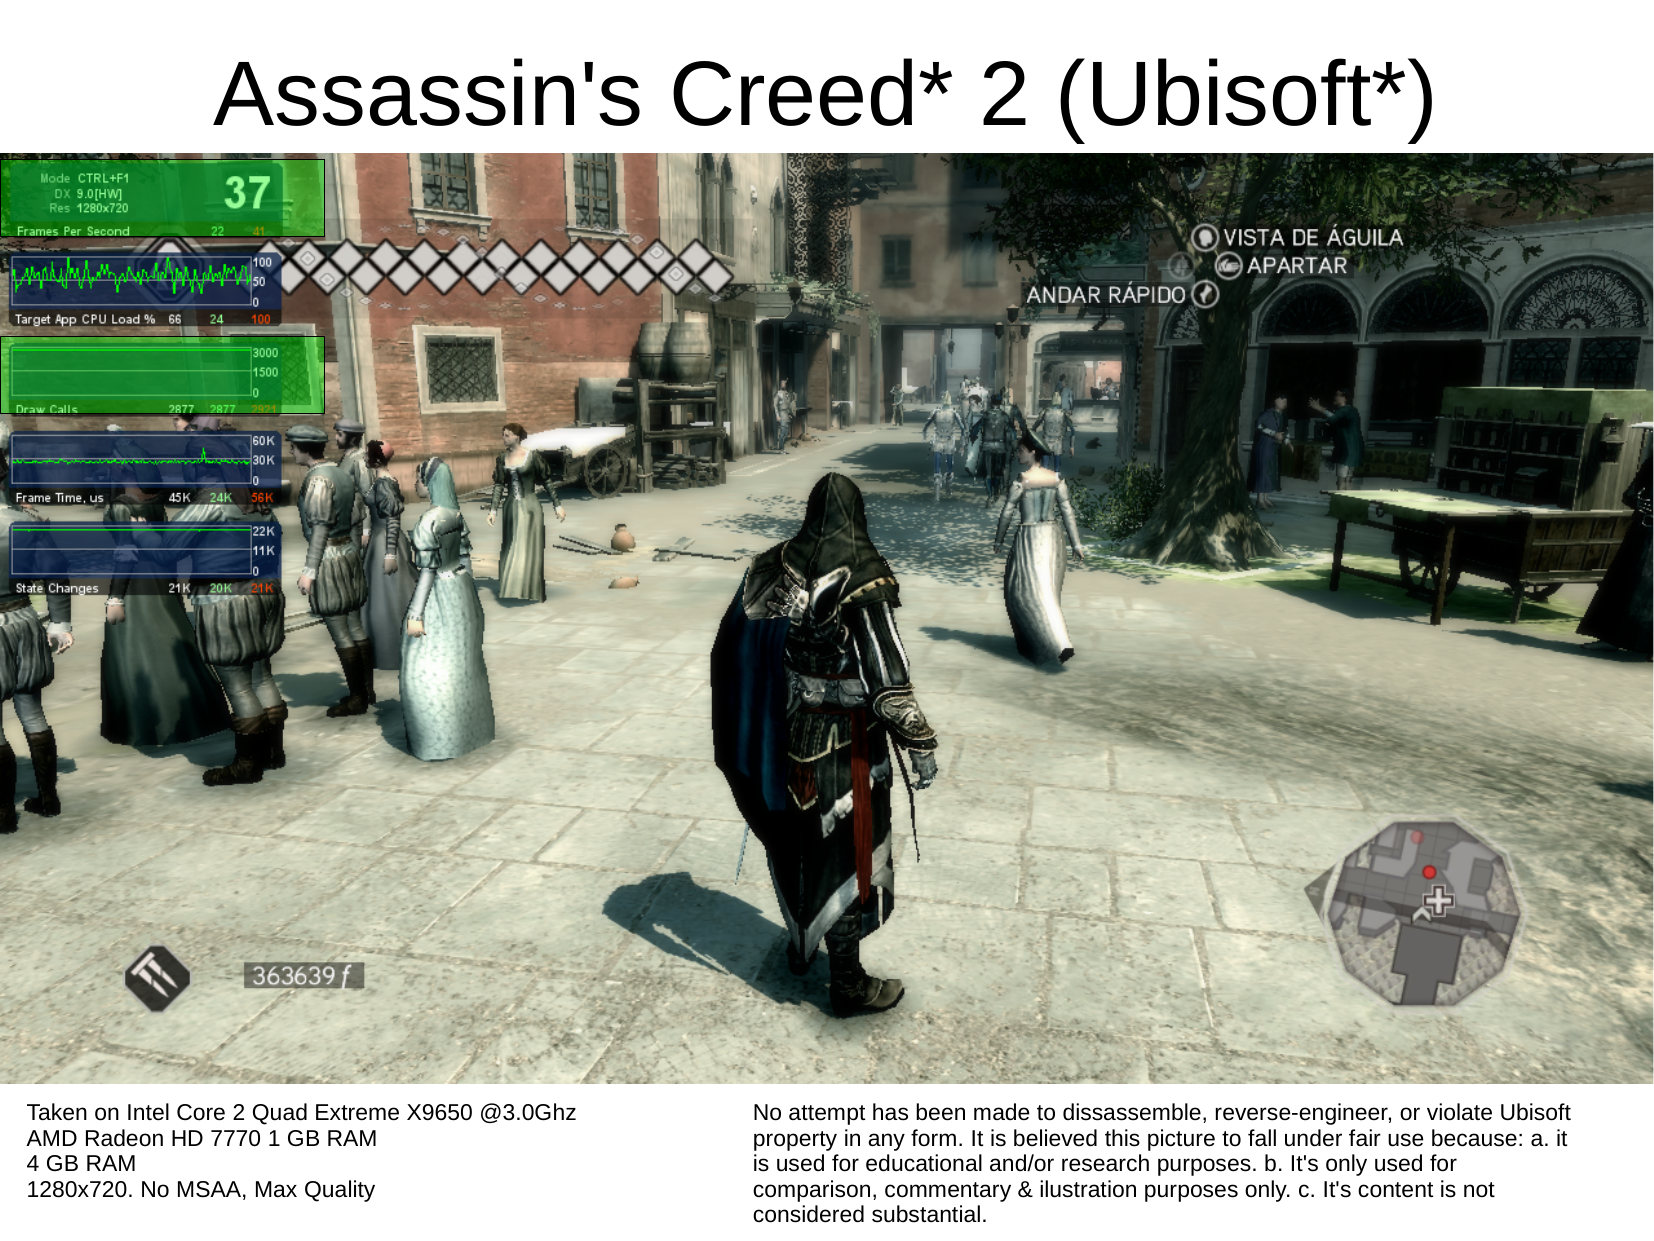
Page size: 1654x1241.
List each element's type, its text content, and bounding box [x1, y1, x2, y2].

picture [0, 153, 82, 159]
text_box [0, 336, 325, 414]
title Assassin's Creed* 2 (Ubisoft*) [82, 0, 1571, 198]
text_box No attempt has been made to dissassemble, reverse-engineer, or violate Ubisoft property in any form. It is believed this picture to fall under fair use because: a. it is used for educational and/or research purposes. b. It's only used for comparison, commentary & ilustration purposes only. c. It's content is not considered substantial. [738, 1092, 1595, 1237]
text_box Taken on Intel Core 2 Quad Extreme X9650 @3.0Ghz AMD Radeon HD 7770 1 GB RAM 4 GB RAM 1280x720. No MSAA, Max Quality [11, 1092, 603, 1211]
picture [0, 153, 1654, 1084]
text_box [0, 159, 325, 237]
